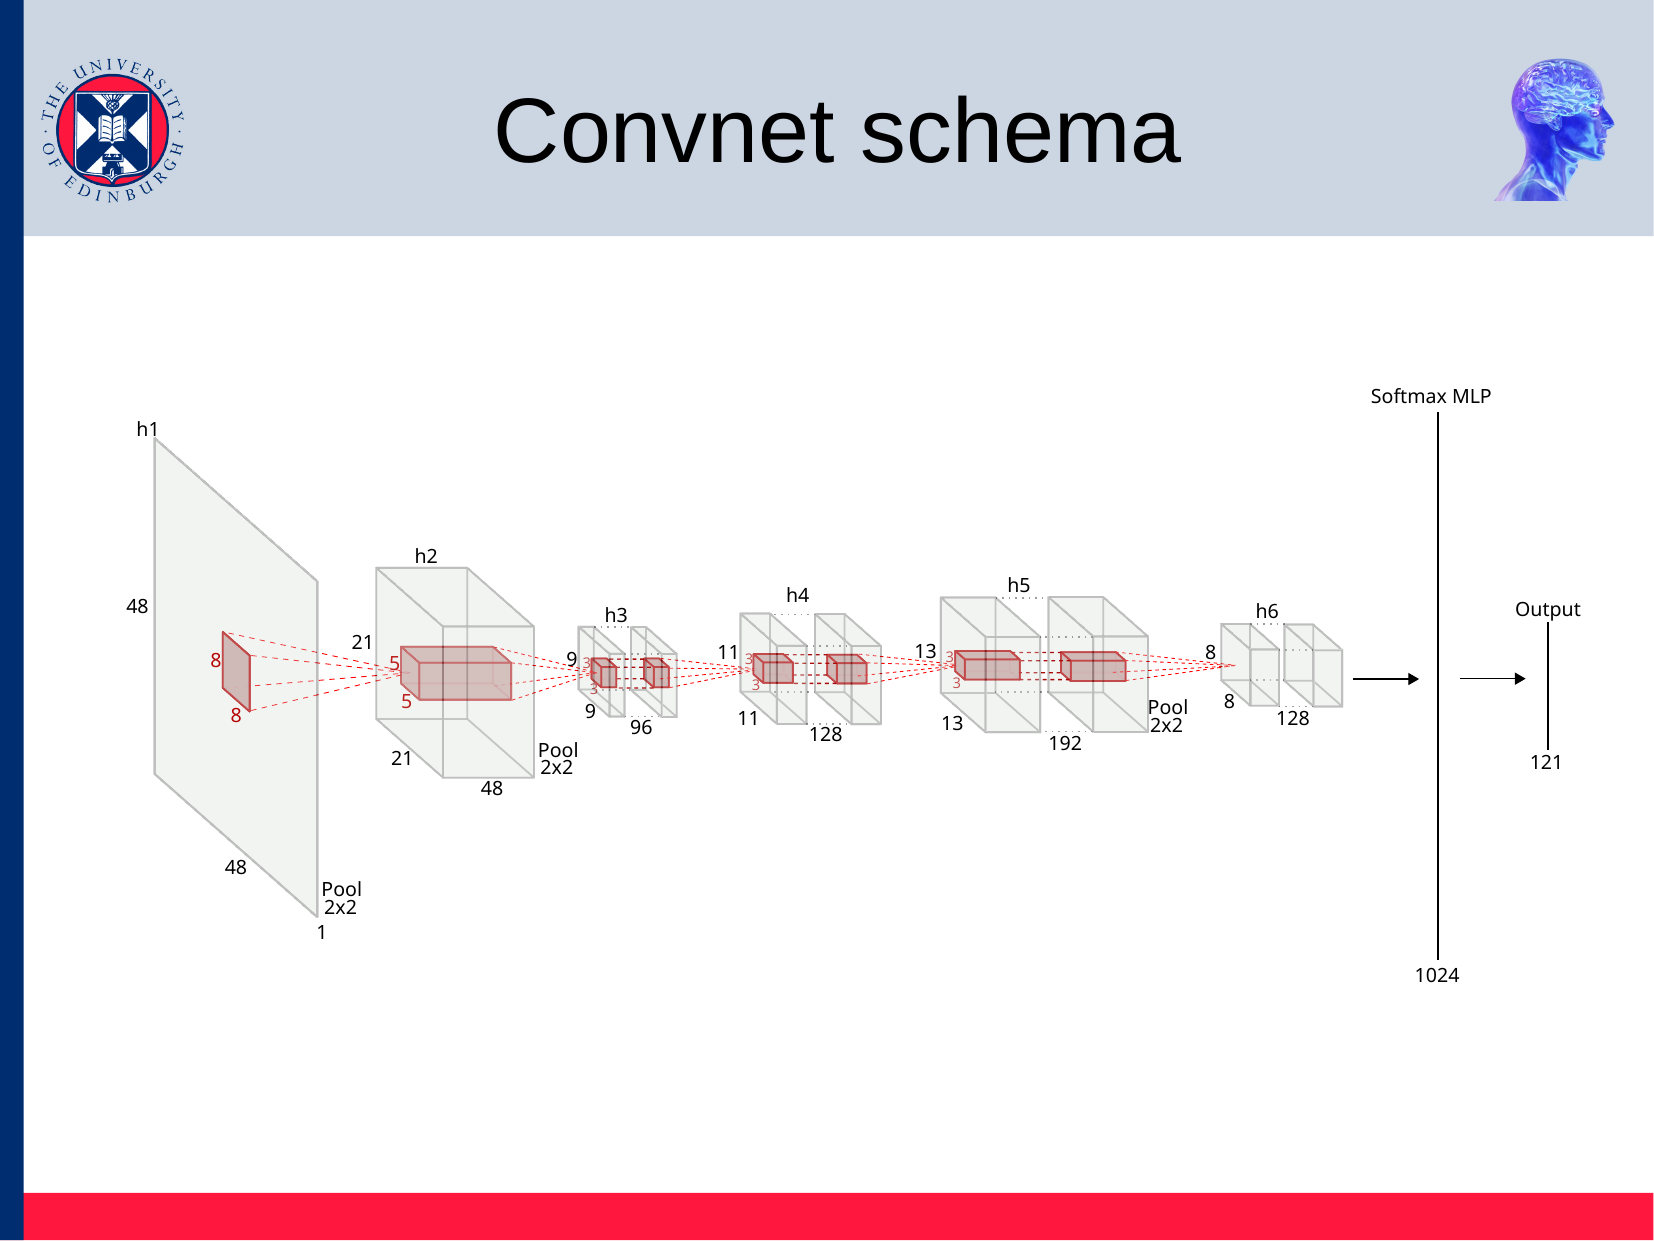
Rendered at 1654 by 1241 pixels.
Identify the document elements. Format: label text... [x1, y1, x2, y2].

picture [93, 377, 1654, 993]
picture [1494, 58, 1615, 201]
picture [38, 56, 183, 205]
title Convnet schema [183, 49, 1494, 213]
